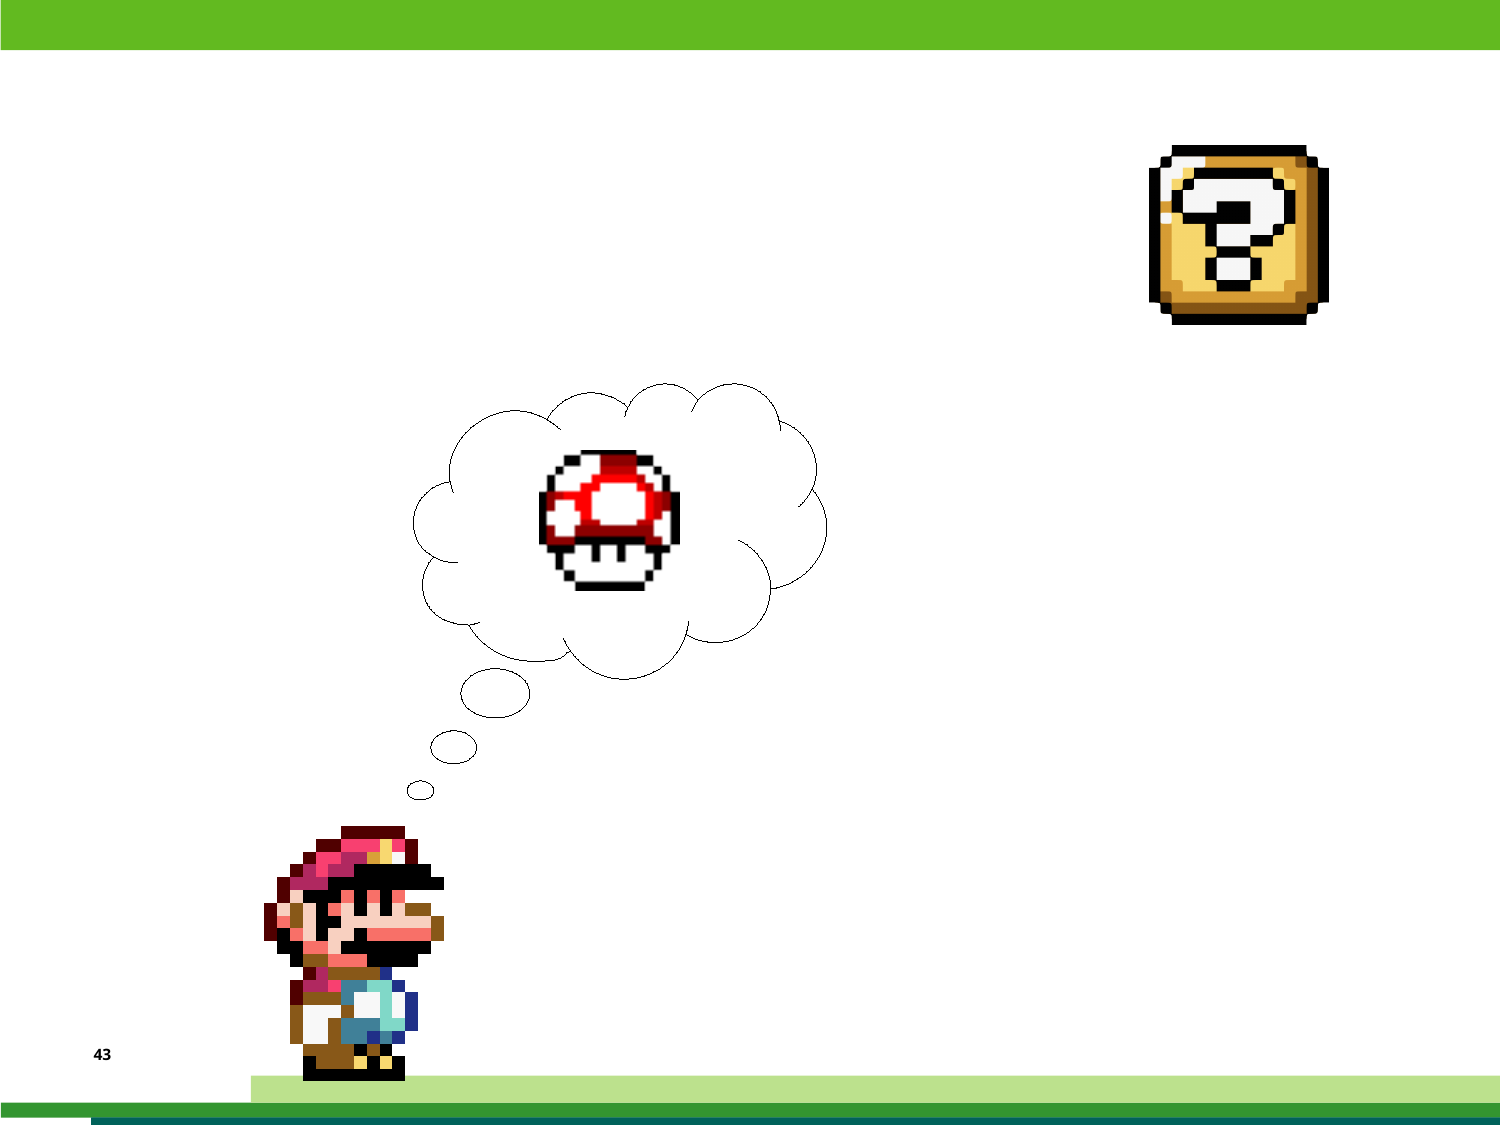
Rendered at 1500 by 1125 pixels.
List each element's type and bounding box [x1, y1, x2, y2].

text_box [430, 730, 477, 764]
text_box [407, 780, 434, 800]
text_box [460, 668, 530, 718]
picture [226, 826, 481, 1081]
text_box [413, 383, 827, 680]
picture [539, 450, 680, 591]
picture [1149, 145, 1329, 325]
